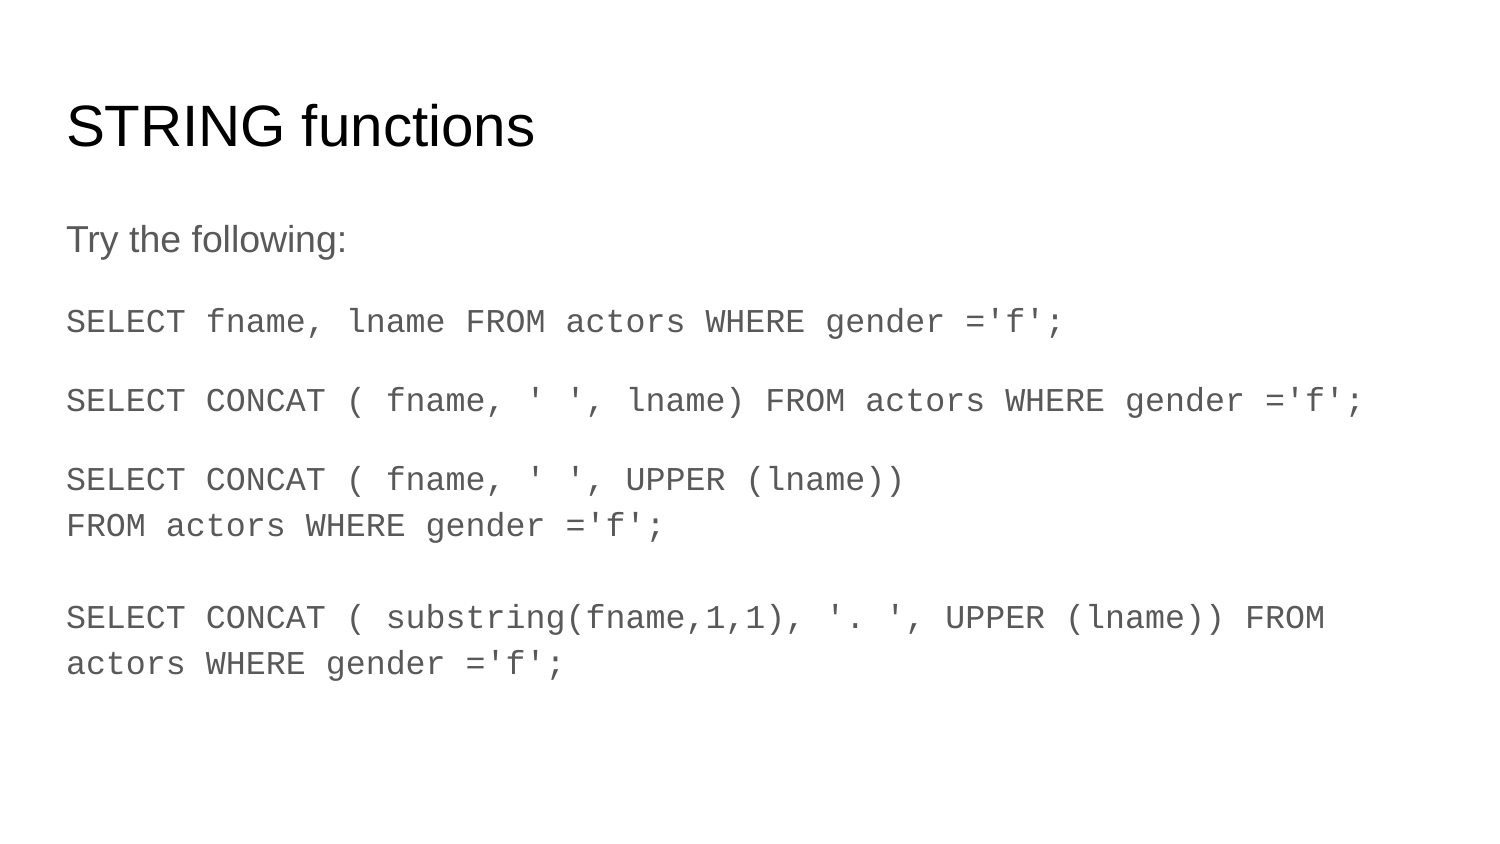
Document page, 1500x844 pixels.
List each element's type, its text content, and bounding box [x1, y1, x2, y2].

title STRING functions [51, 72, 1449, 167]
list Try the following: SELECT fname, lname FROM actors WHERE gender ='f'; SELECT CONCAT ( fname, ' ', lname) FROM actors WHERE gender ='f'; SELECT CONCAT ( fname, ' ', UPPER (lname)) FROM actors WHERE gender ='f'; SELECT CONCAT ( substring(fname,1,1), '. ', UPPER (lname)) FROM actors WHERE gender ='f'; [51, 193, 1449, 754]
